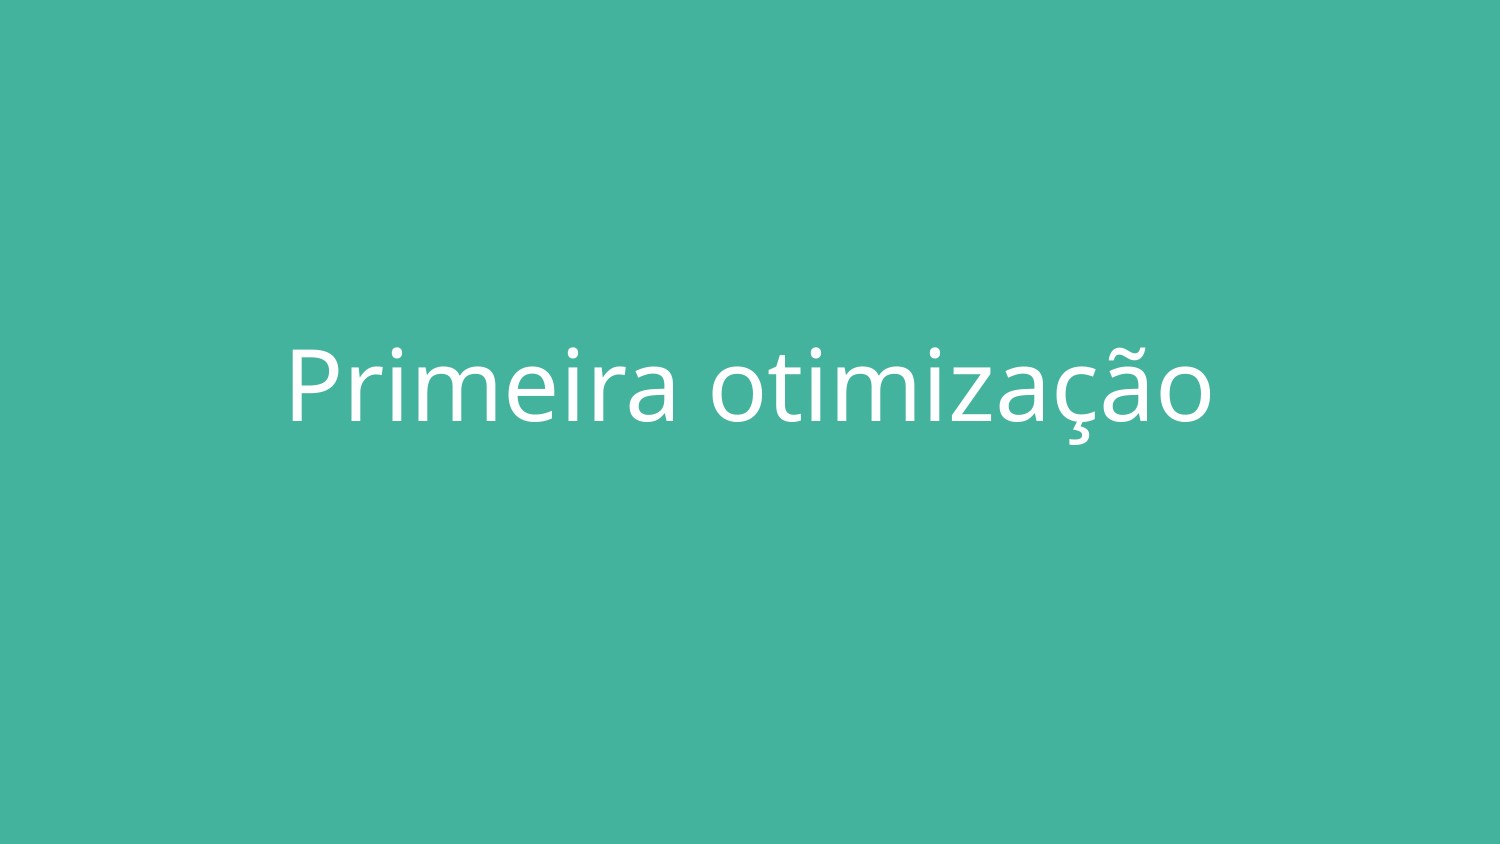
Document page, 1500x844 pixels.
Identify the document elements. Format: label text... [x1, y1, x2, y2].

title Primeira otimização [83, 233, 1417, 529]
